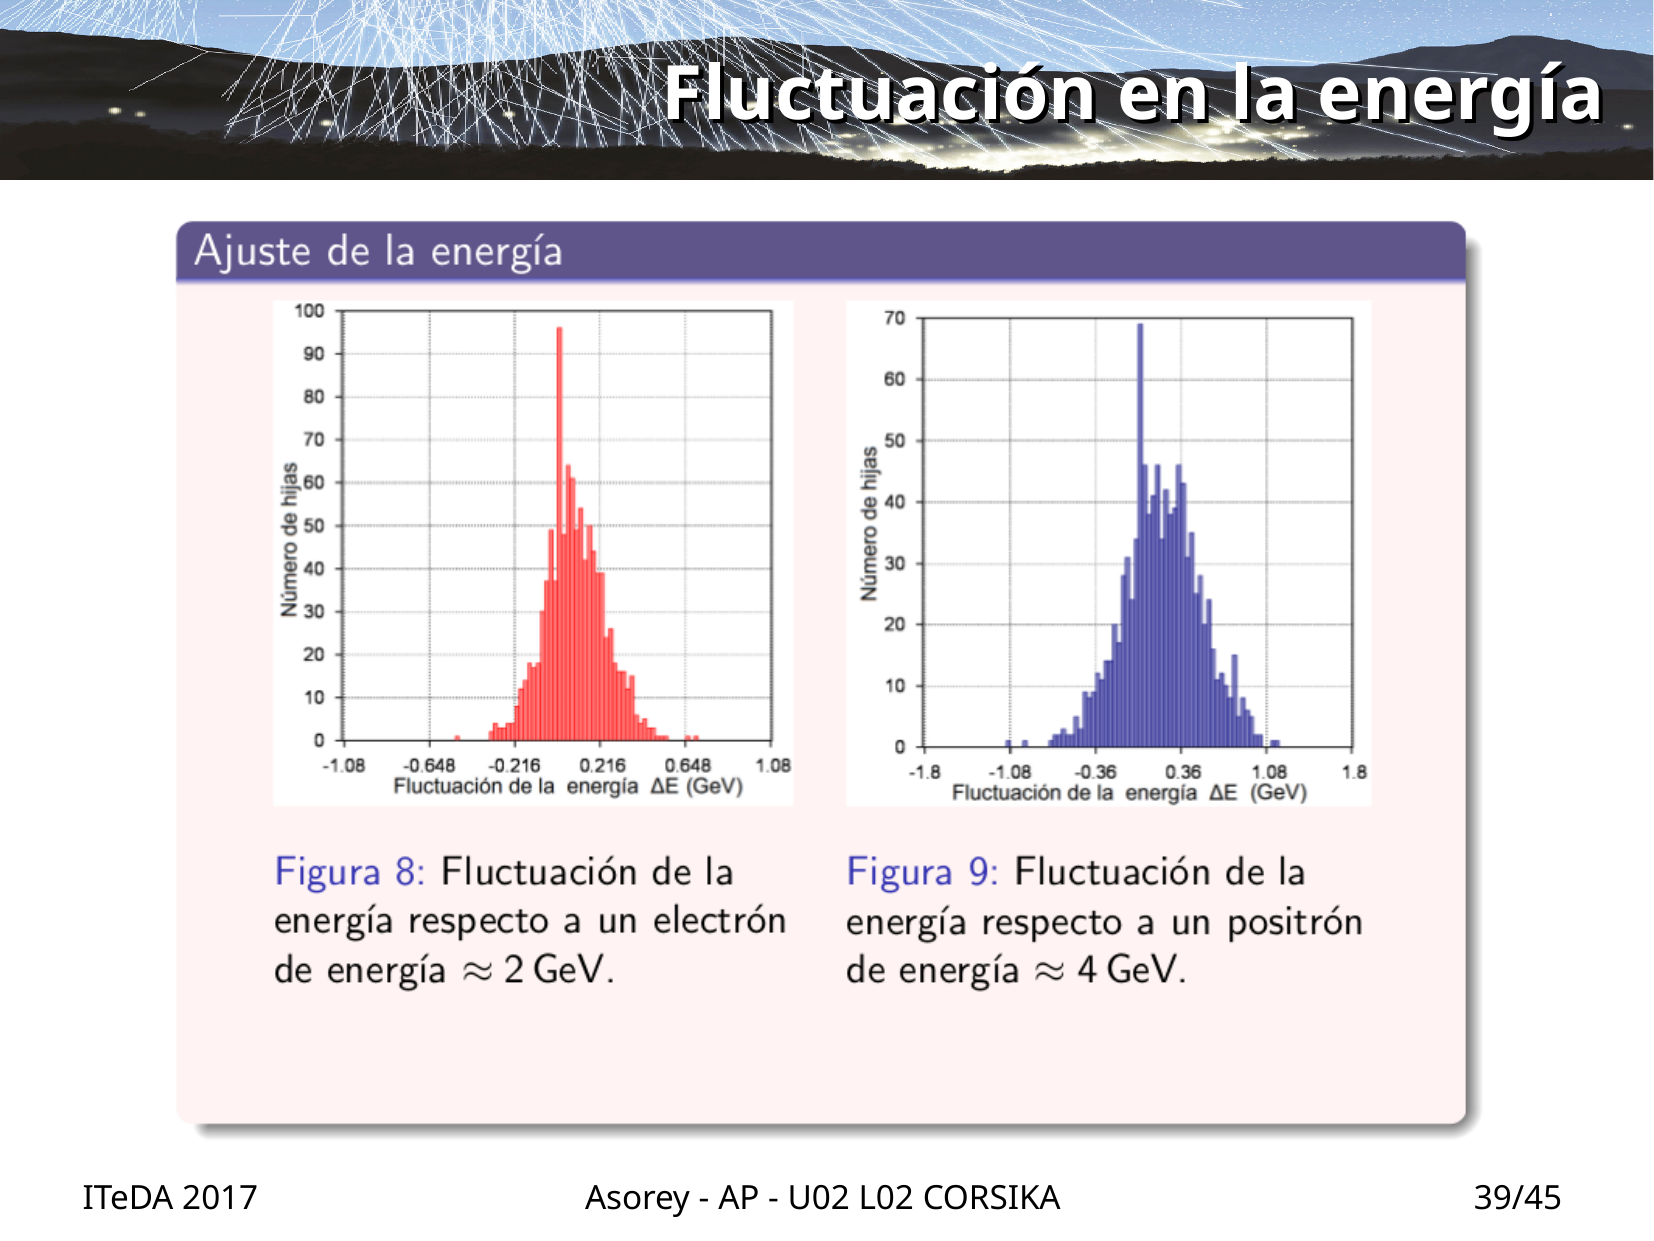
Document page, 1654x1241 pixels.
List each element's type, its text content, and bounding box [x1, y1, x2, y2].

picture [0, 0, 1654, 180]
picture [156, 209, 1494, 1156]
title Fluctuación en la energía [45, 15, 1606, 166]
